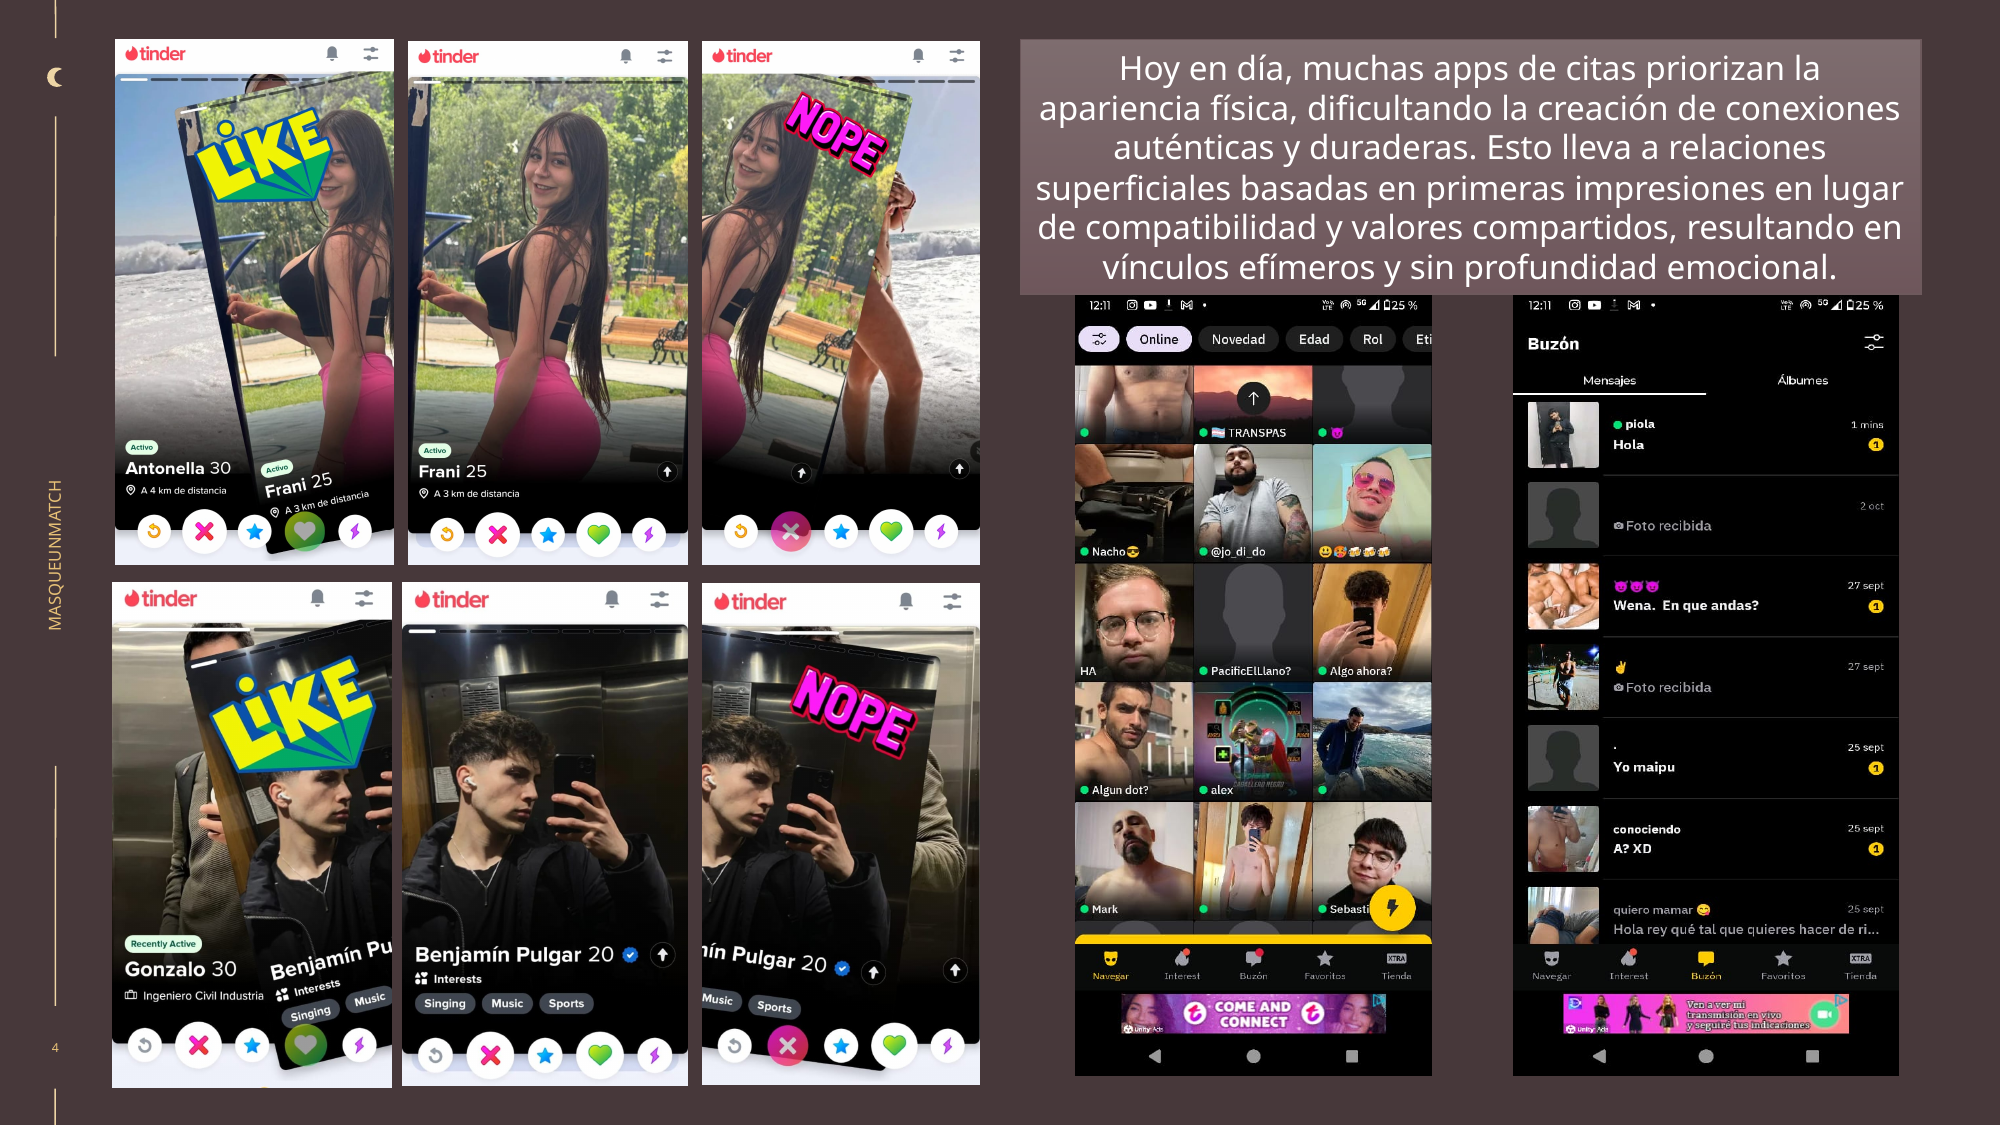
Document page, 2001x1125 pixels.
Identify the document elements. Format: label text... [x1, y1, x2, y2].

picture [702, 583, 980, 1085]
picture [1075, 294, 1432, 1076]
text_box Hoy en día, muchas apps de citas priorizan la apariencia física, dificultando la creación de conexiones auténticas y duraderas. Esto lleva a relaciones superficiales basadas en primeras impresiones en lugar de compatibilidad y valores compartidos, resultando en vínculos efímeros y sin profundidad emocional. [1020, 39, 1922, 294]
picture [115, 39, 394, 565]
picture [112, 582, 392, 1088]
picture [402, 582, 688, 1086]
picture [1513, 294, 1899, 1076]
slide_number 1 [25, 1032, 86, 1063]
footer MASQUEUNMATCH [40, 348, 71, 769]
picture [702, 41, 980, 565]
picture [408, 41, 688, 565]
